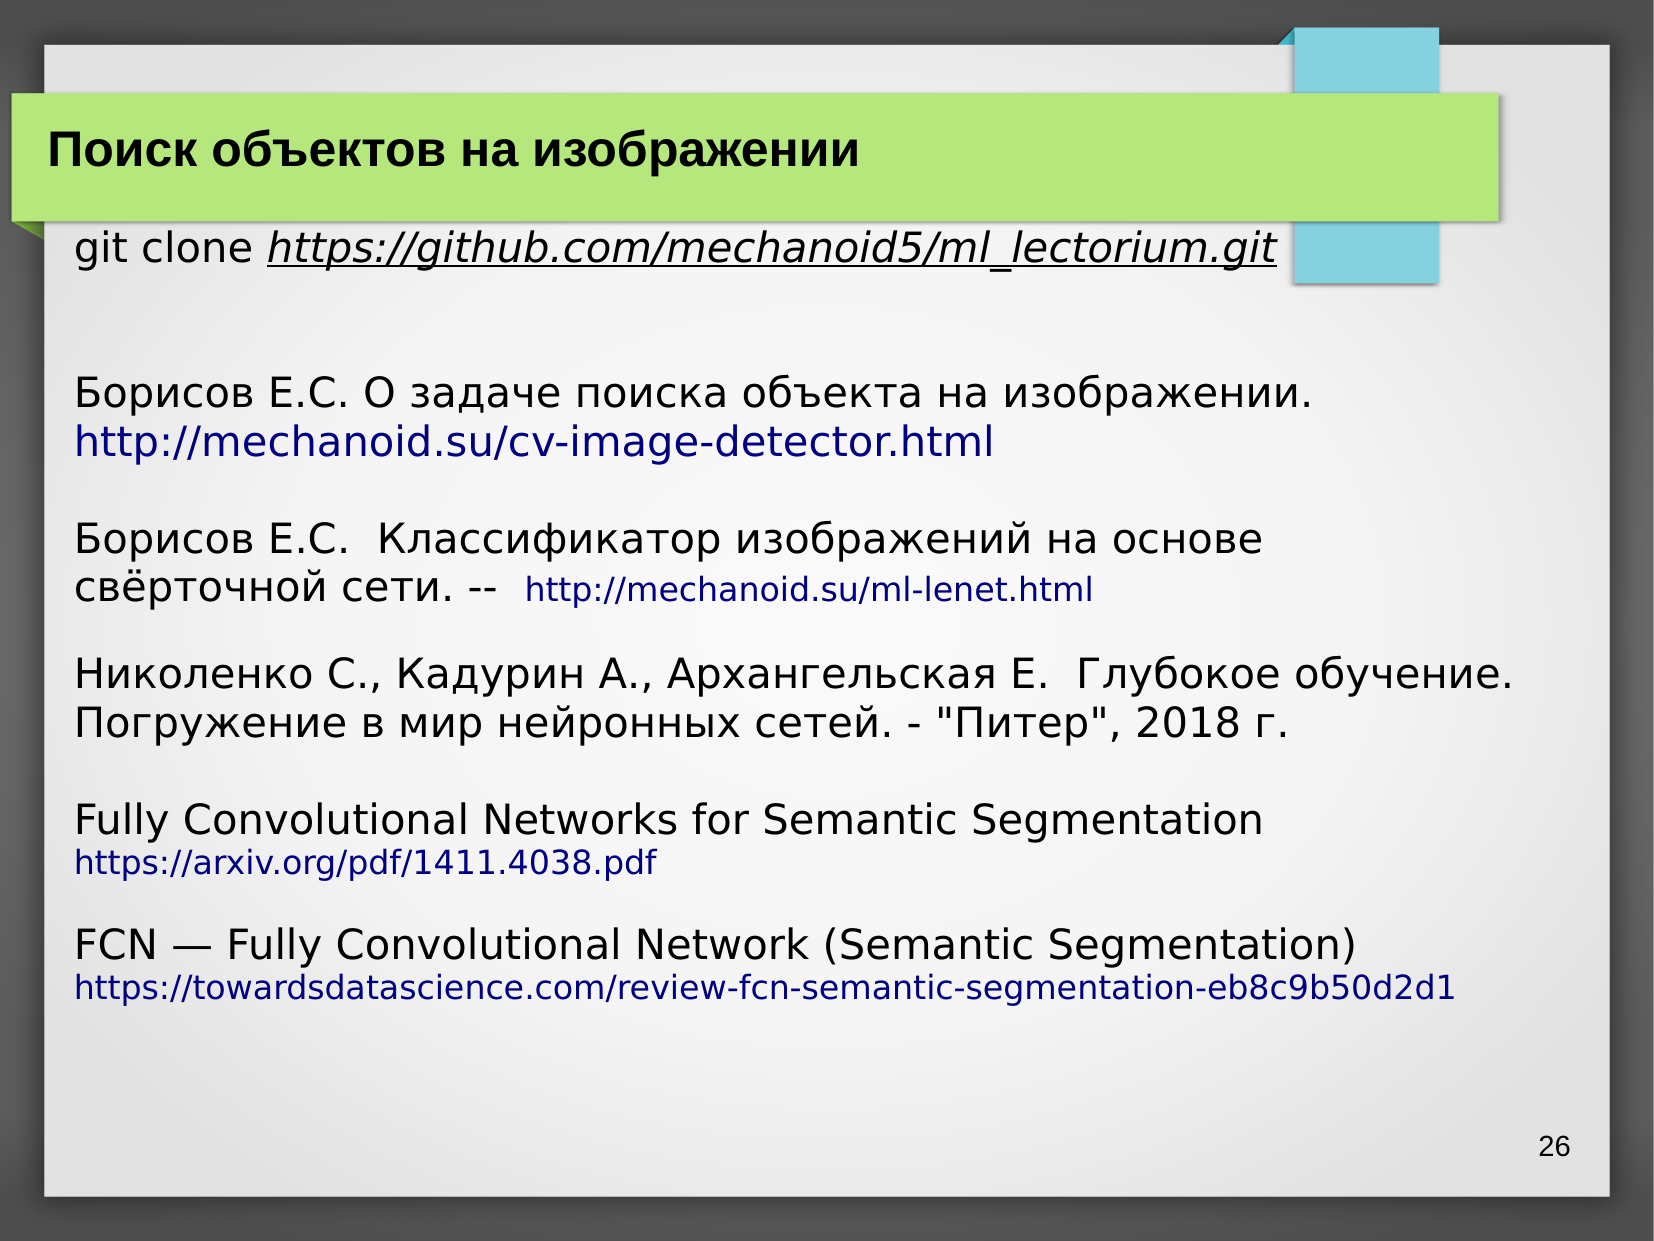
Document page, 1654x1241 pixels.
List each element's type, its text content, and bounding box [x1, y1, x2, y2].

picture [0, 0, 1654, 1241]
text_box git clone https://github.com/mechanoid5/ml_lectorium.git Борисов Е.С. О задаче поиска объекта на изображении. http://mechanoid.su/cv-image-detector.html Борисов Е.С. Классификатор изображений на основе свёрточной сети. -- http://mechanoid.su/ml-lenet.html Николенко С., Кадурин А., Архангельская Е. Глубокое обучение. Погружение в мир нейронных сетей. - "Питер", 2018 г. Fully Convolutional Networks for Semantic Segmentation https://arxiv.org/pdf/1411.4038.pdf FCN — Fully Convolutional Network (Semantic Segmentation) https://towardsdatascience.com/review-fcn-semantic-segmentation-eb8c9b50d2d1 [59, 216, 1536, 1170]
title Поиск объектов на изображении [47, 120, 1005, 177]
